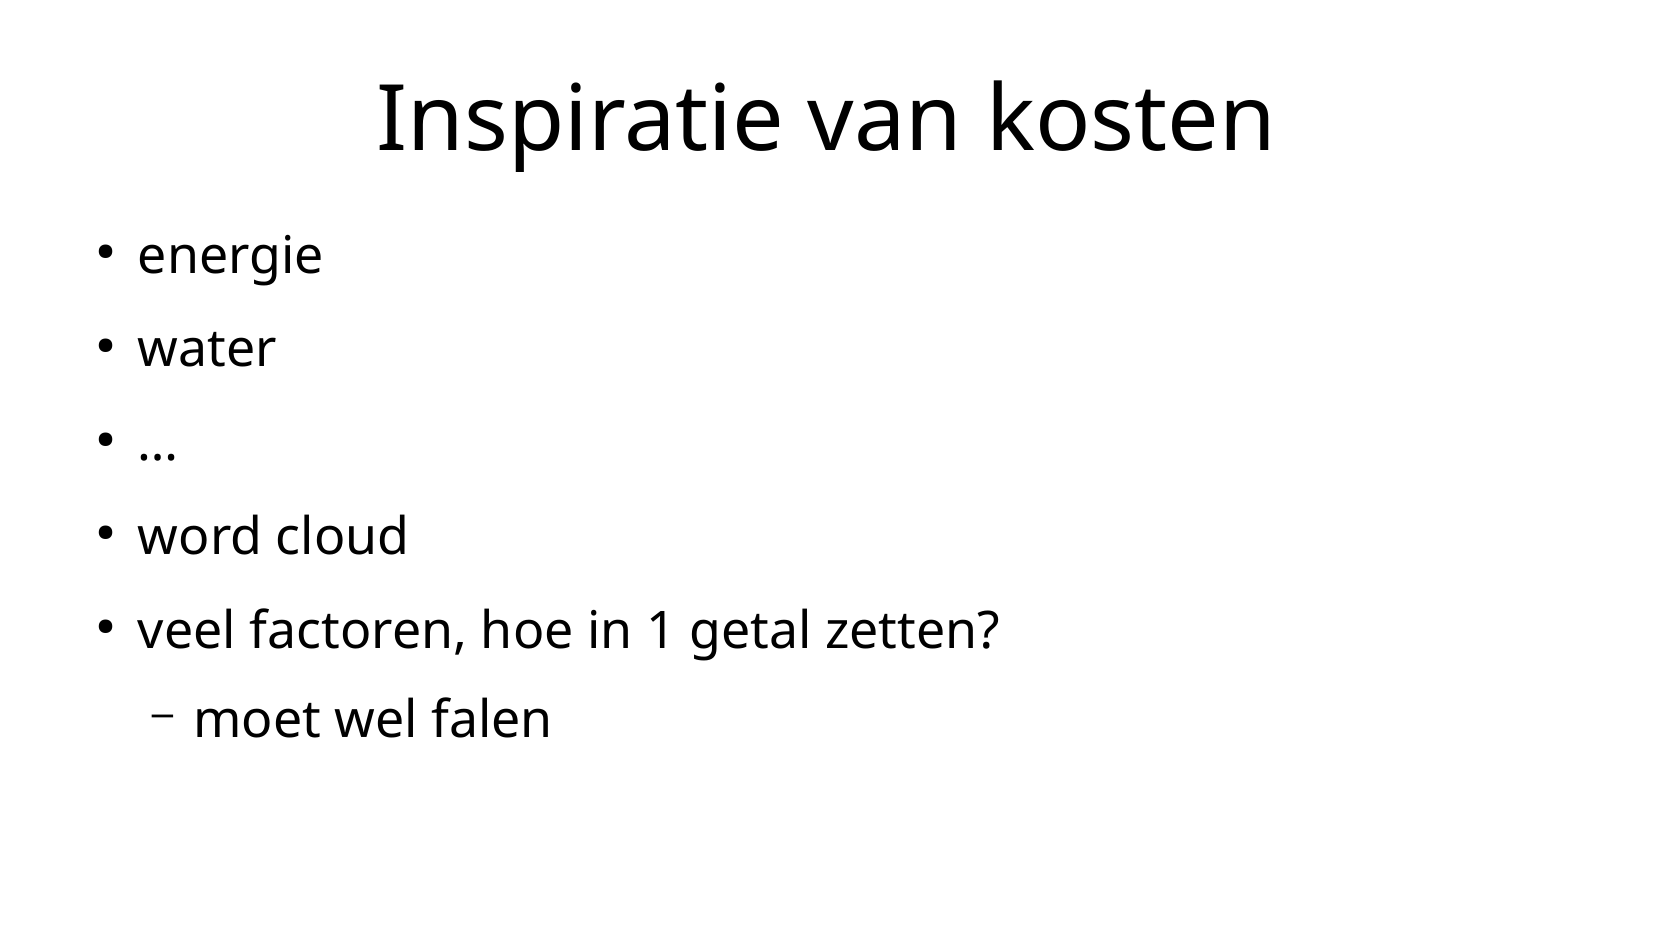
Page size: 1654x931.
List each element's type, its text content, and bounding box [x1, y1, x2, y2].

list energie water … word cloud veel factoren, hoe in 1 getal zetten? moet wel falen [82, 217, 1571, 758]
title Inspiratie van kosten [82, 37, 1571, 193]
